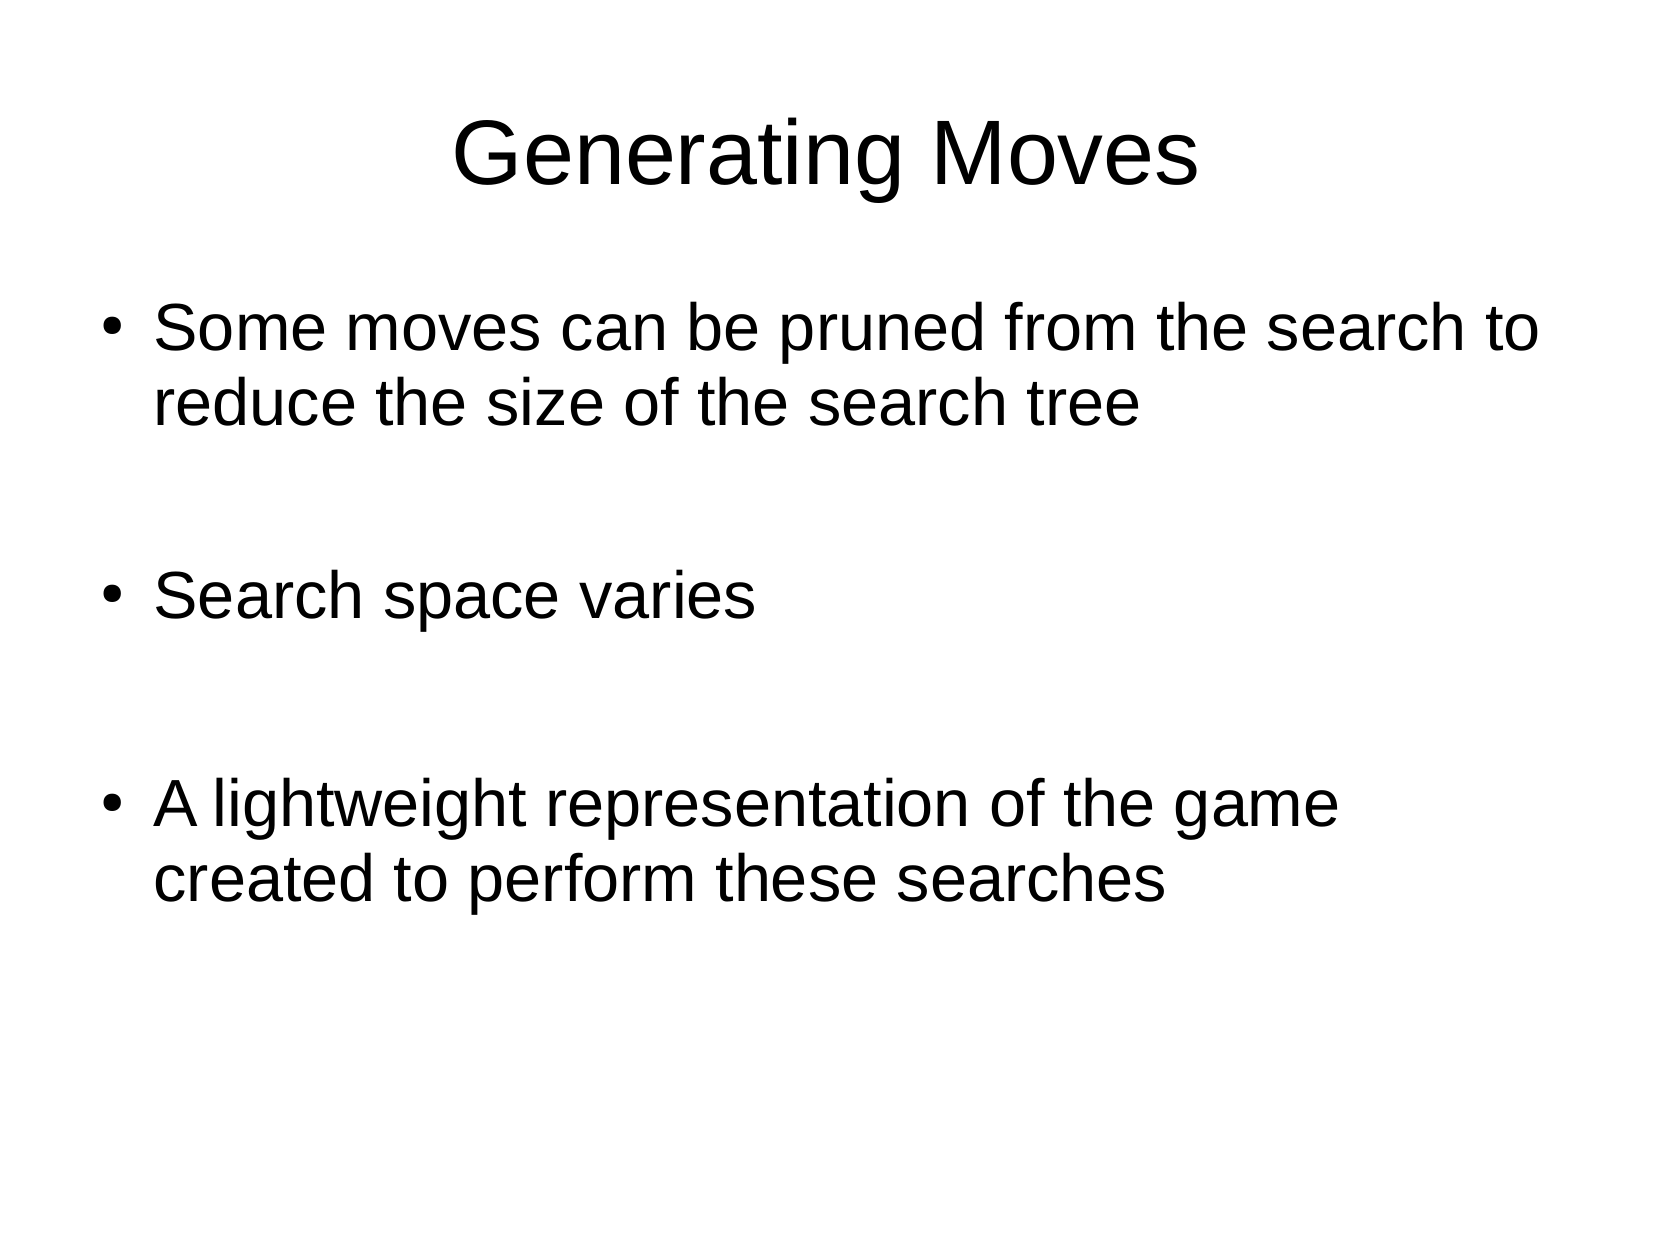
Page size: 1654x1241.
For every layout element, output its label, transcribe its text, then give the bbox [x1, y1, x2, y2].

list Some moves can be pruned from the search to reduce the size of the search tree Search space varies A lightweight representation of the game created to perform these searches [82, 290, 1571, 1010]
title Generating Moves [82, 49, 1571, 257]
